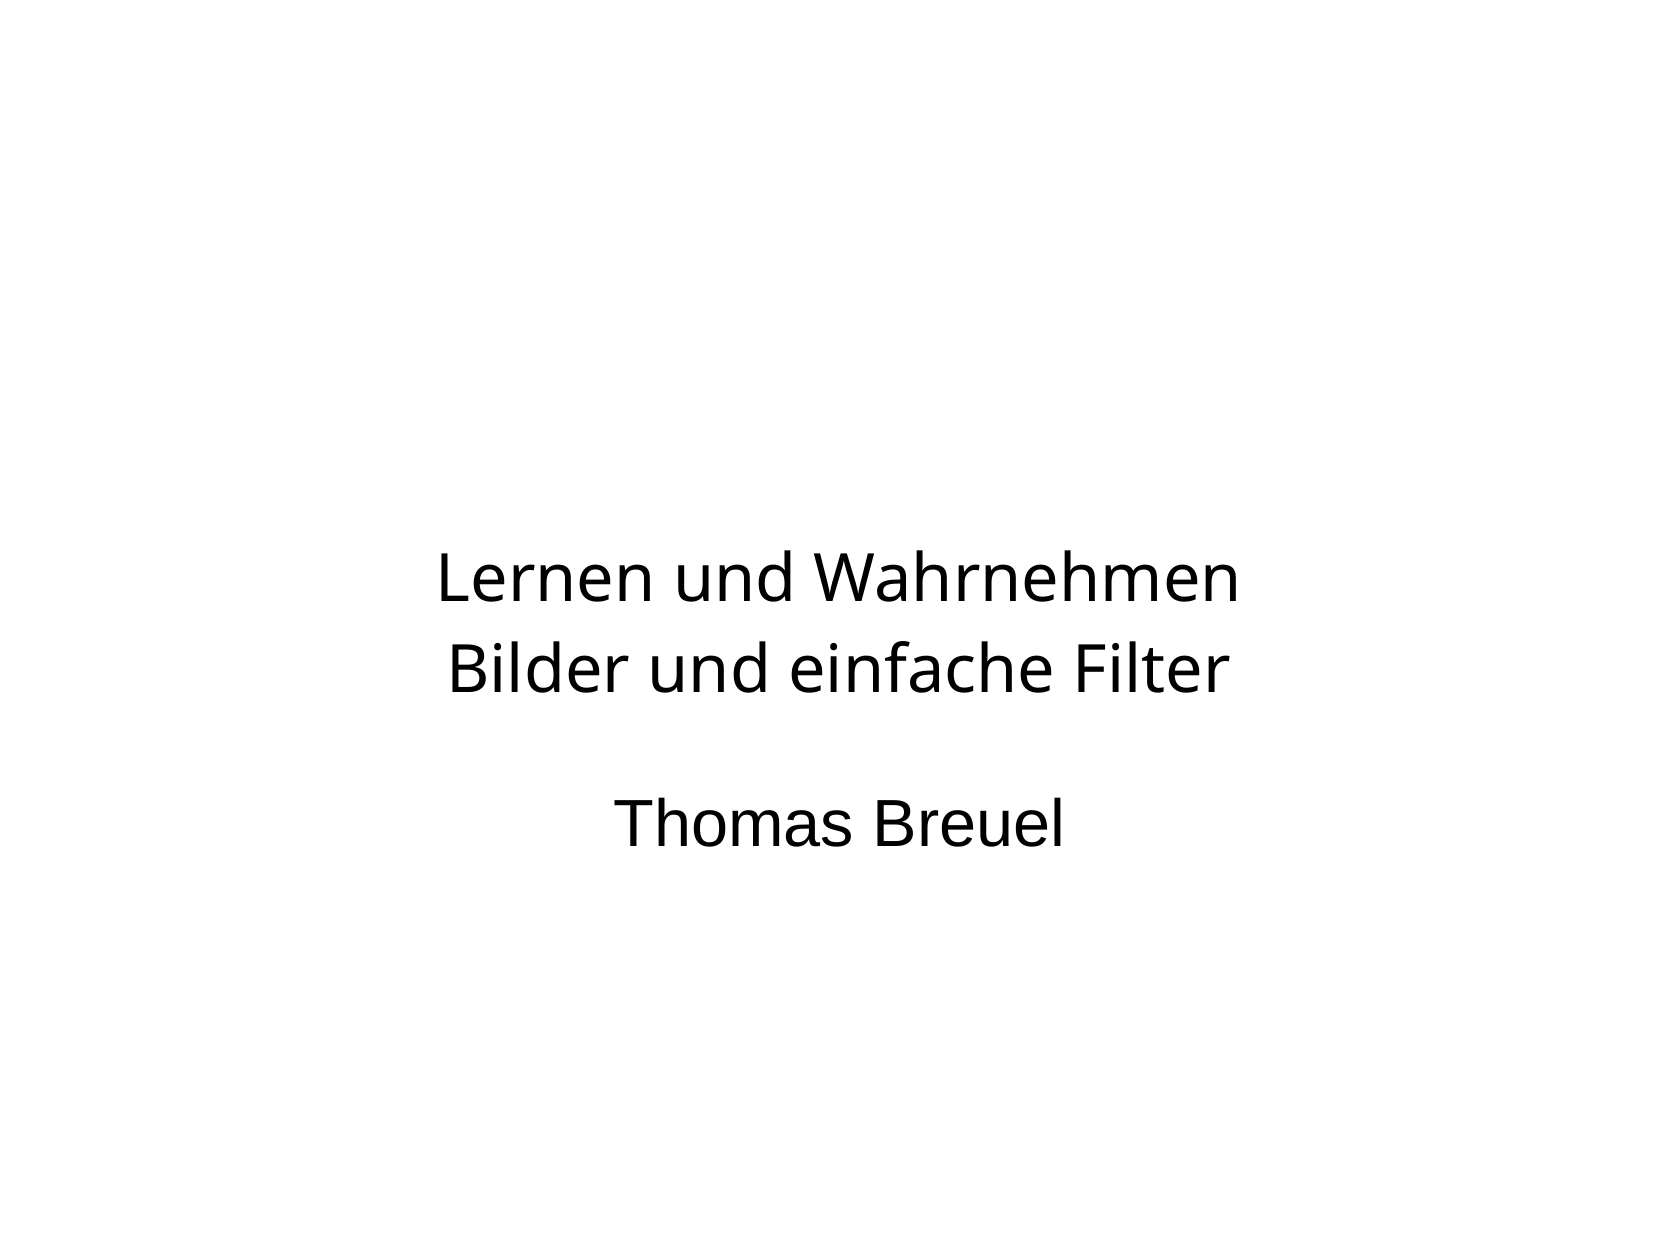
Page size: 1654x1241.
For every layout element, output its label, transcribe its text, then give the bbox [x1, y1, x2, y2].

subtitle Lernen und Wahrnehmen Bilder und einfache Filter Thomas Breuel [25, 226, 1654, 1166]
